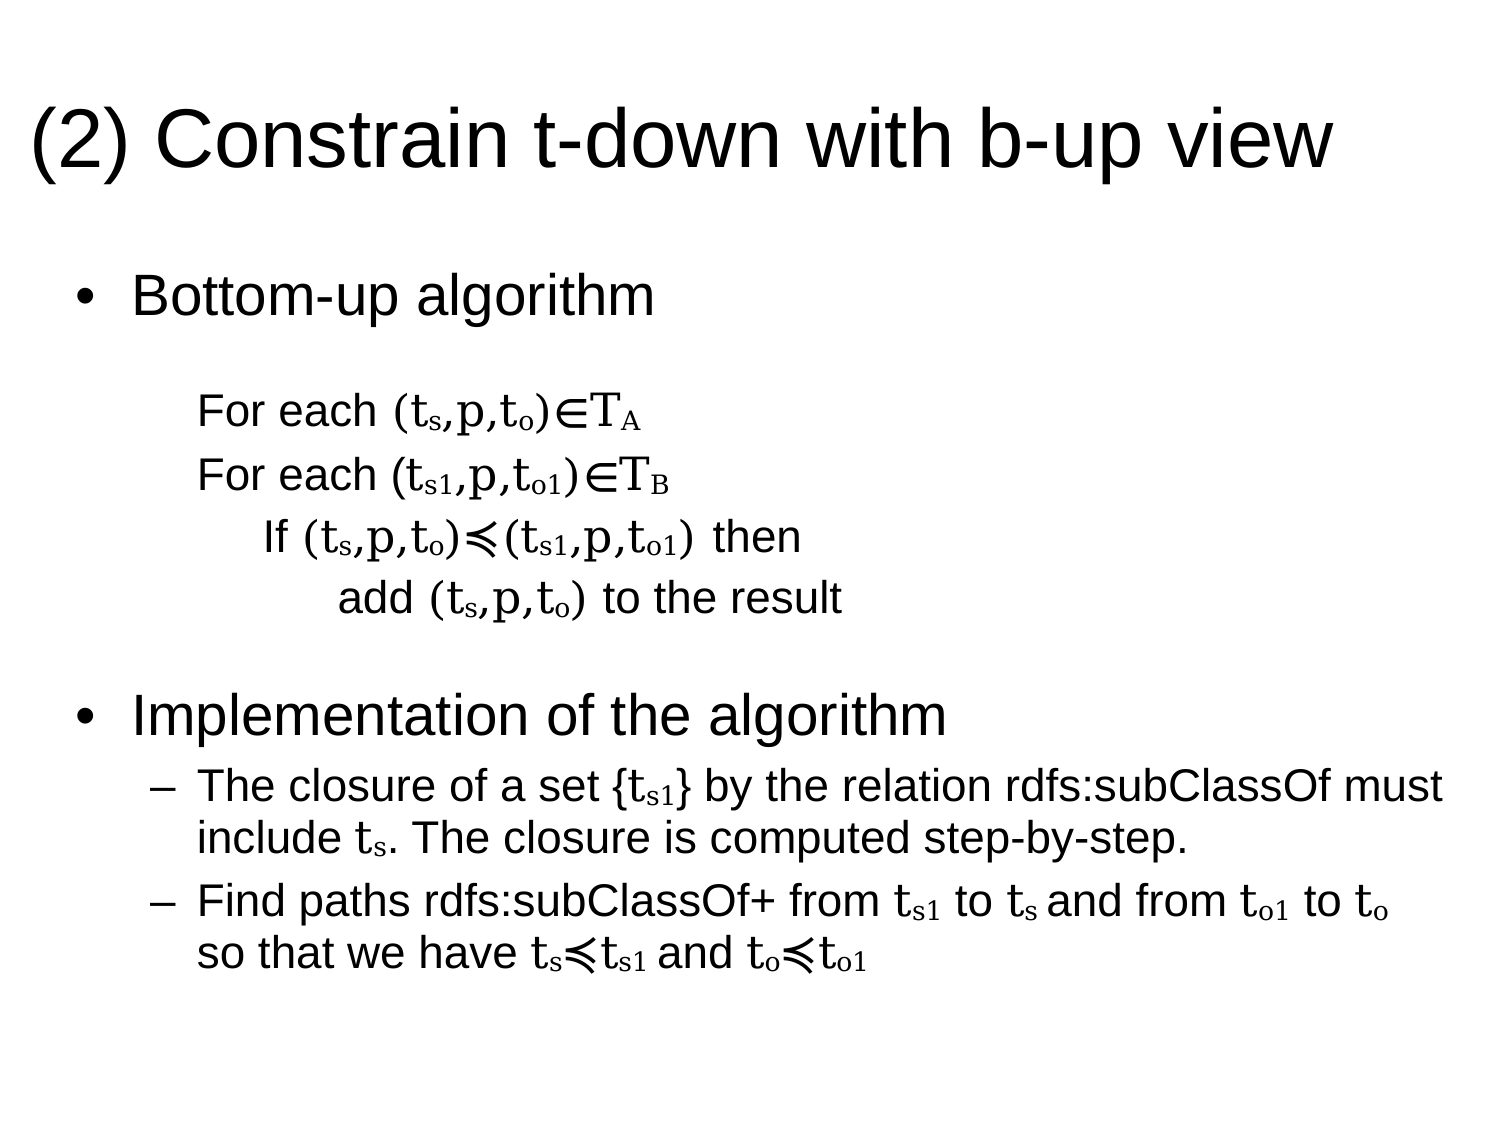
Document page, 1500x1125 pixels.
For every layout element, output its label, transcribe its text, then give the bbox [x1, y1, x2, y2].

title (2) Constrain t-down with b-up view [29, 45, 1426, 233]
list Bottom-up algorithm For each (ts,p,to)∈TA For each (ts1,p,to1)∈TB If (ts,p,to)≼(ts1,p,to1) then add (ts,p,to) to the result Implementation of the algorithm The closure of a set {ts1} by the relation rdfs:subClassOf must include ts. The closure is computed step-by-step. Find paths rdfs:subClassOf+ from ts1 to ts and from to1 to to so that we have ts≼ts1 and to≼to1 [75, 262, 1447, 1125]
